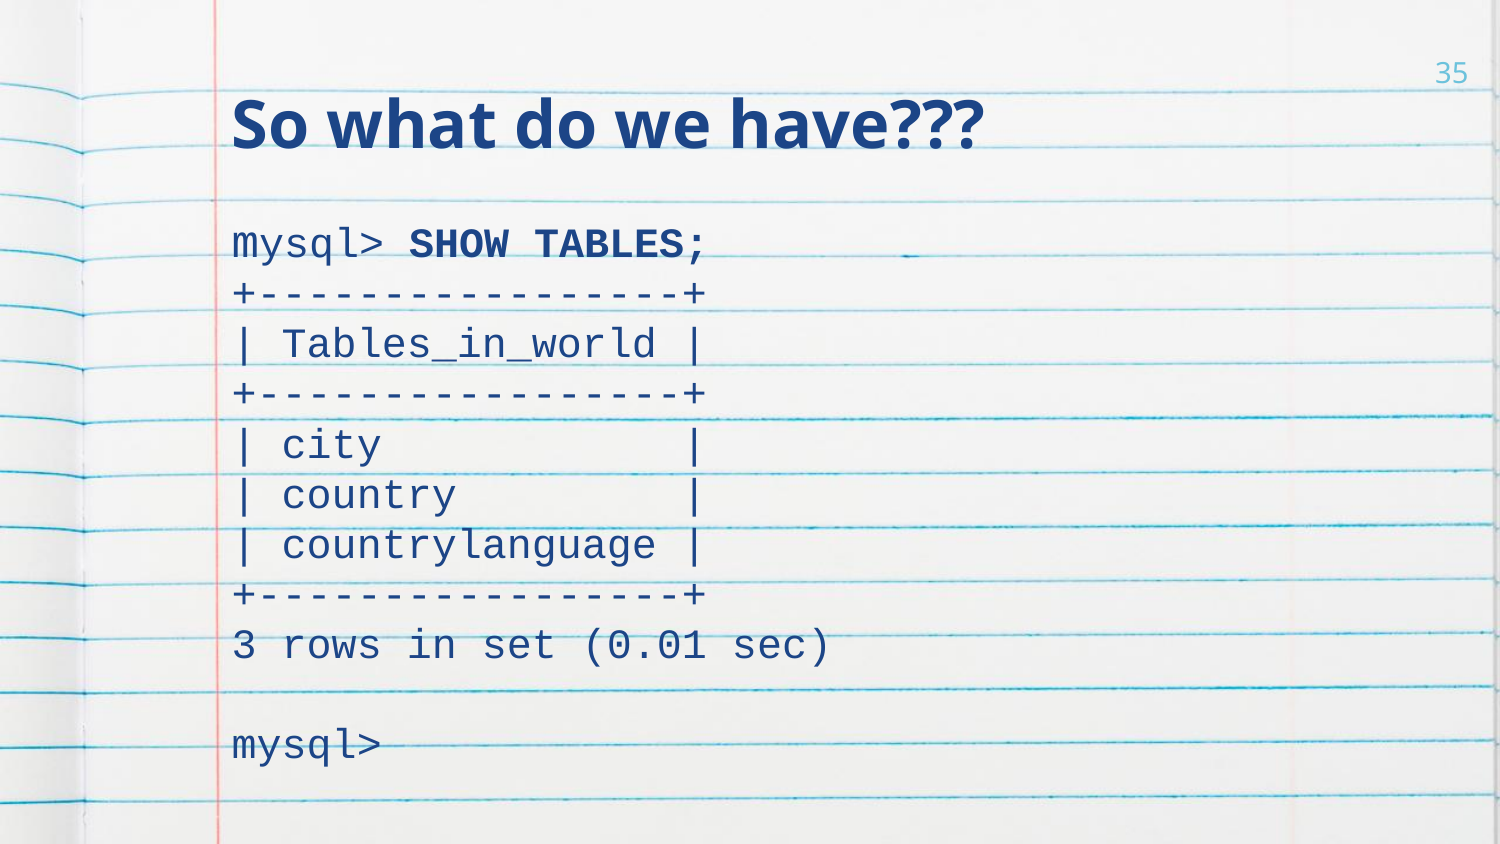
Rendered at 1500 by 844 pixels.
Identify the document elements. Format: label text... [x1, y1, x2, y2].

title So what do we have??? [231, 21, 1425, 162]
picture [0, 0, 1500, 844]
slide_number <number> [1378, 41, 1469, 107]
list mysql> SHOW TABLES; +-----------------+ | Tables_in_world | +-----------------+ | city | | country | | countrylanguage | +-----------------+ 3 rows in set (0.01 sec) mysql> [231, 211, 1425, 748]
